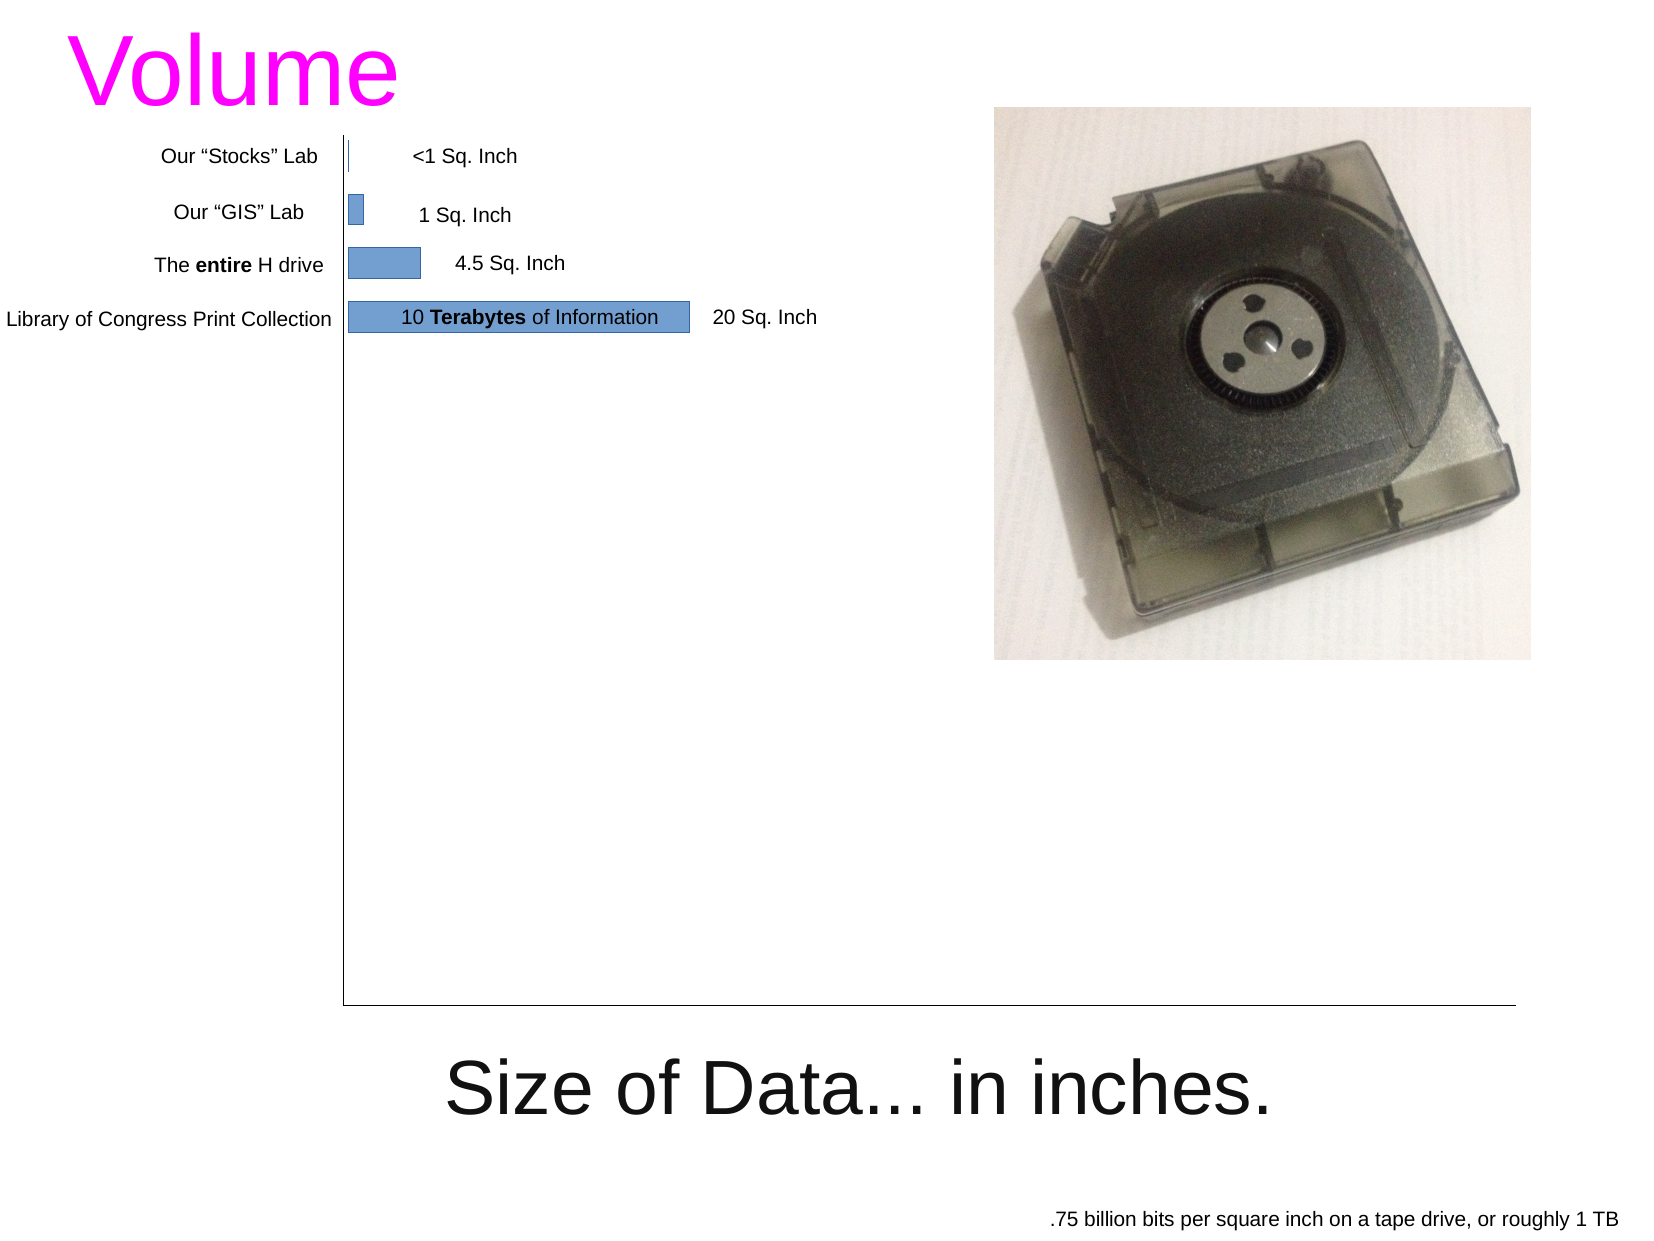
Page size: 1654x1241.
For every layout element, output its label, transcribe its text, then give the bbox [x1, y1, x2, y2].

list Size of Data... in inches. [390, 1044, 1366, 1179]
text_box Library of Congress Print Collection [0, 302, 339, 336]
list Volume [0, 15, 436, 150]
text_box Our “GIS” Lab [133, 197, 344, 228]
picture [994, 107, 1531, 661]
text_box [348, 247, 421, 279]
text_box 4.5 Sq. Inch [435, 248, 586, 279]
text_box 10 Terabytes of Information [348, 302, 712, 333]
text_box [348, 194, 364, 225]
text_box <1 Sq. Inch [390, 140, 541, 171]
text_box Our “Stocks” Lab [134, 140, 345, 171]
text_box .75 billion bits per square inch on a tape drive, or roughly 1 TB [1035, 1200, 1654, 1239]
text_box 20 Sq. Inch [712, 302, 841, 333]
text_box The entire H drive [133, 250, 344, 281]
text_box 1 Sq. Inch [390, 199, 541, 230]
